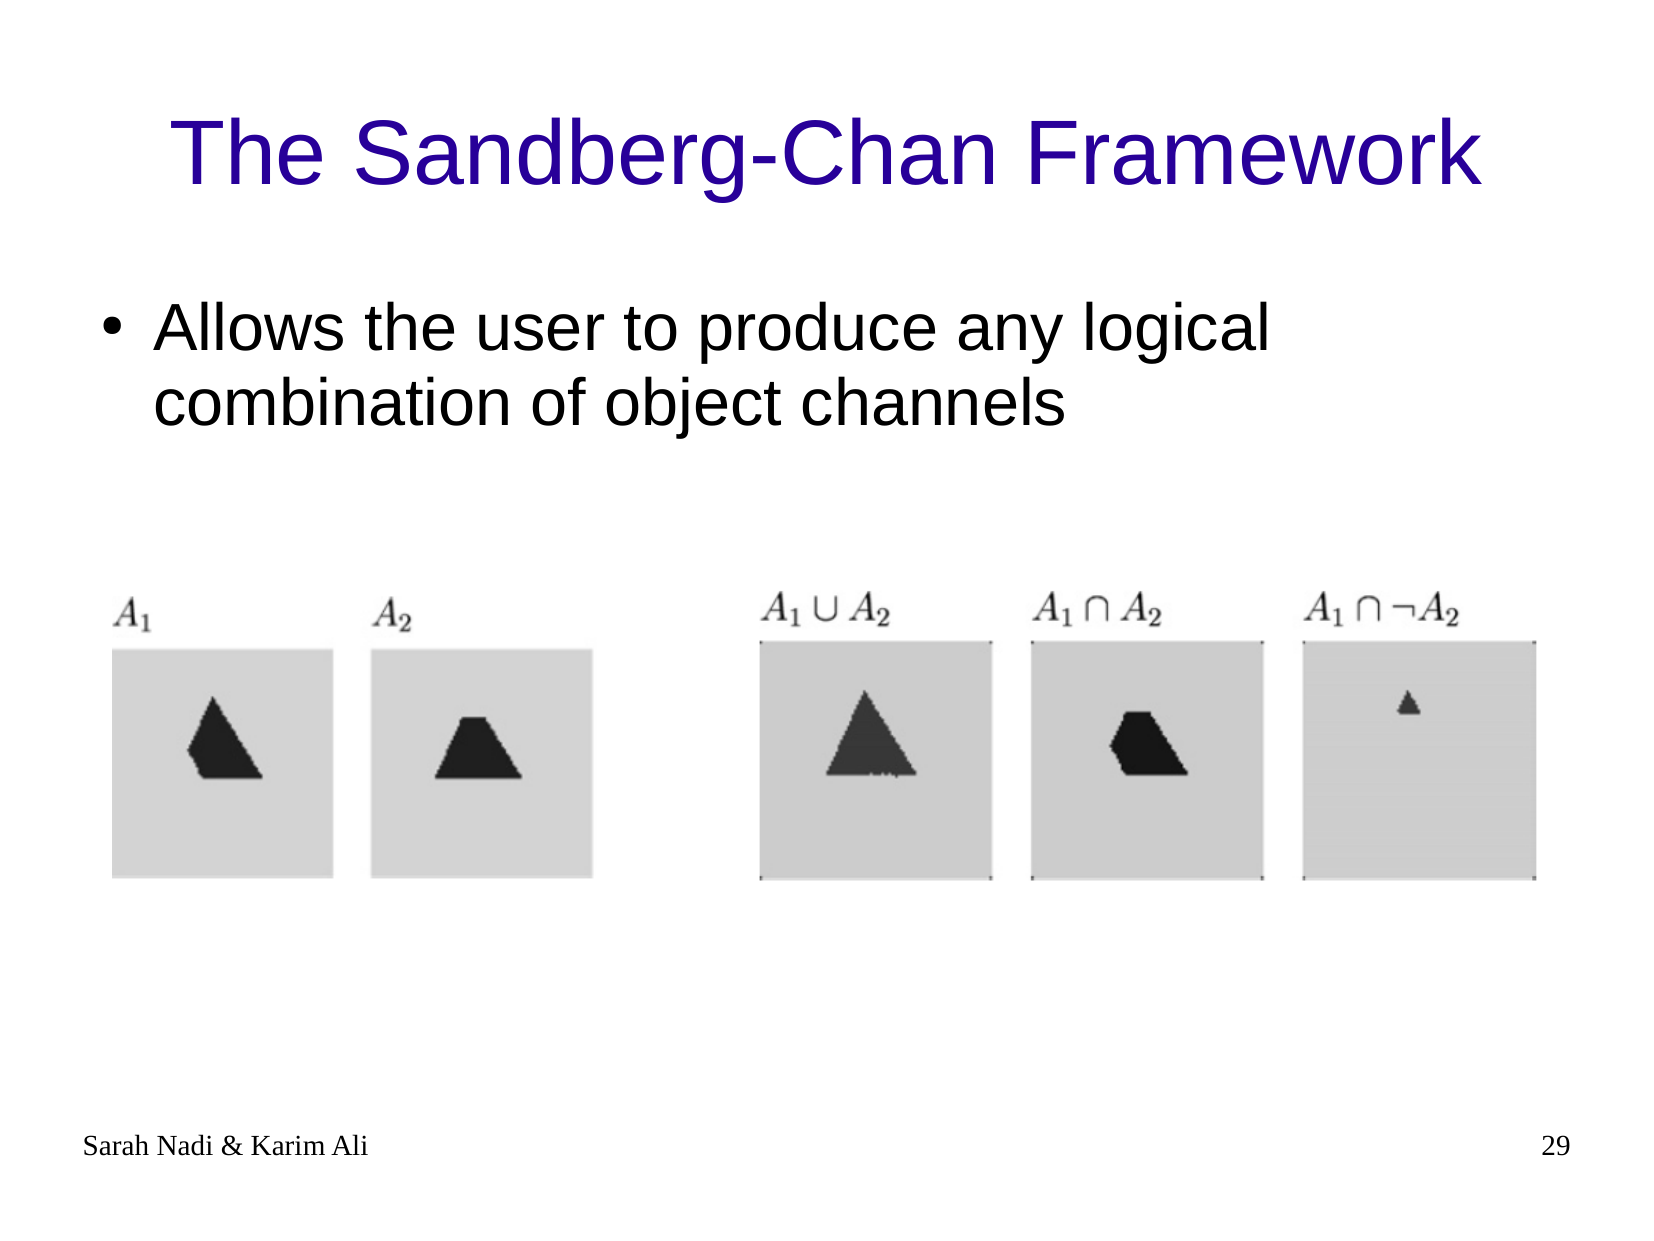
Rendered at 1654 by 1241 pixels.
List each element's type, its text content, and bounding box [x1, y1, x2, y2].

picture [112, 592, 597, 904]
picture [753, 580, 1542, 892]
list Allows the user to produce any logical combination of object channels [82, 290, 1571, 1109]
title The Sandberg-Chan Framework [82, 49, 1571, 257]
